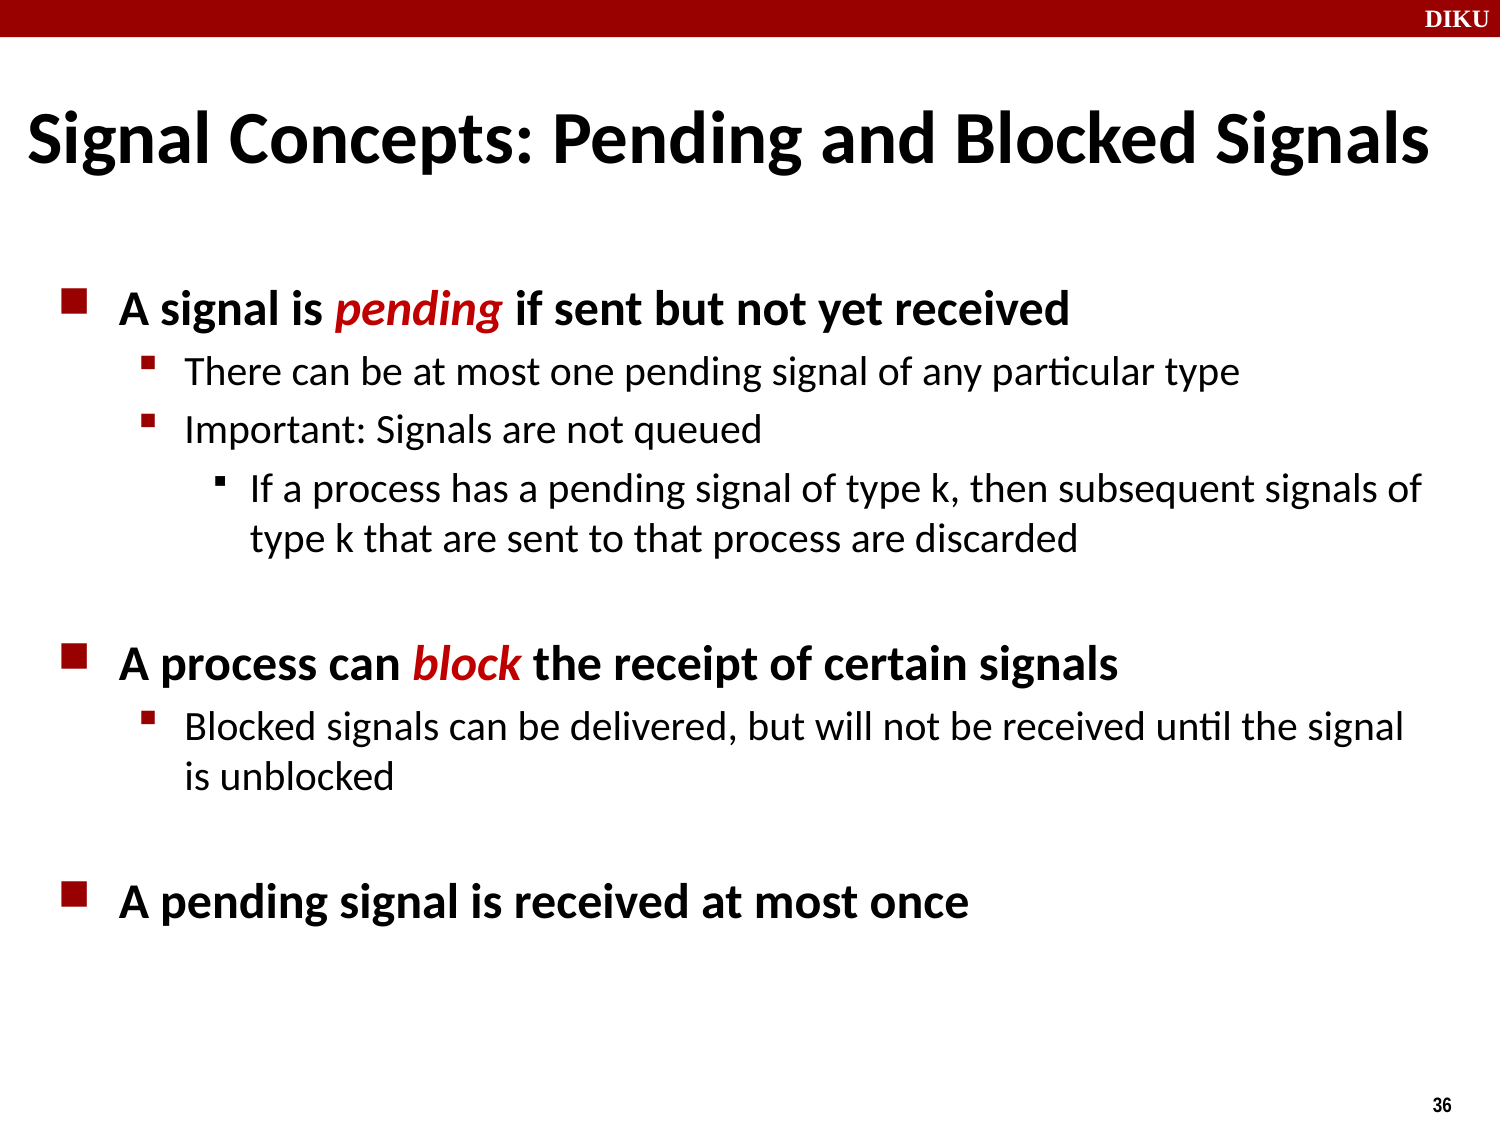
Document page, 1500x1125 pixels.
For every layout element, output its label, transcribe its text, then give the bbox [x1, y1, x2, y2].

text_box A signal is pending if sent but not yet received There can be at most one pending signal of any particular type Important: Signals are not queued If a process has a pending signal of type k, then subsequent signals of type k that are sent to that process are discarded A process can block the receipt of certain signals Blocked signals can be delivered, but will not be received until the signal is unblocked A pending signal is received at most once [47, 267, 1450, 1025]
text_box Signal Concepts: Pending and Blocked Signals [12, 71, 1475, 197]
